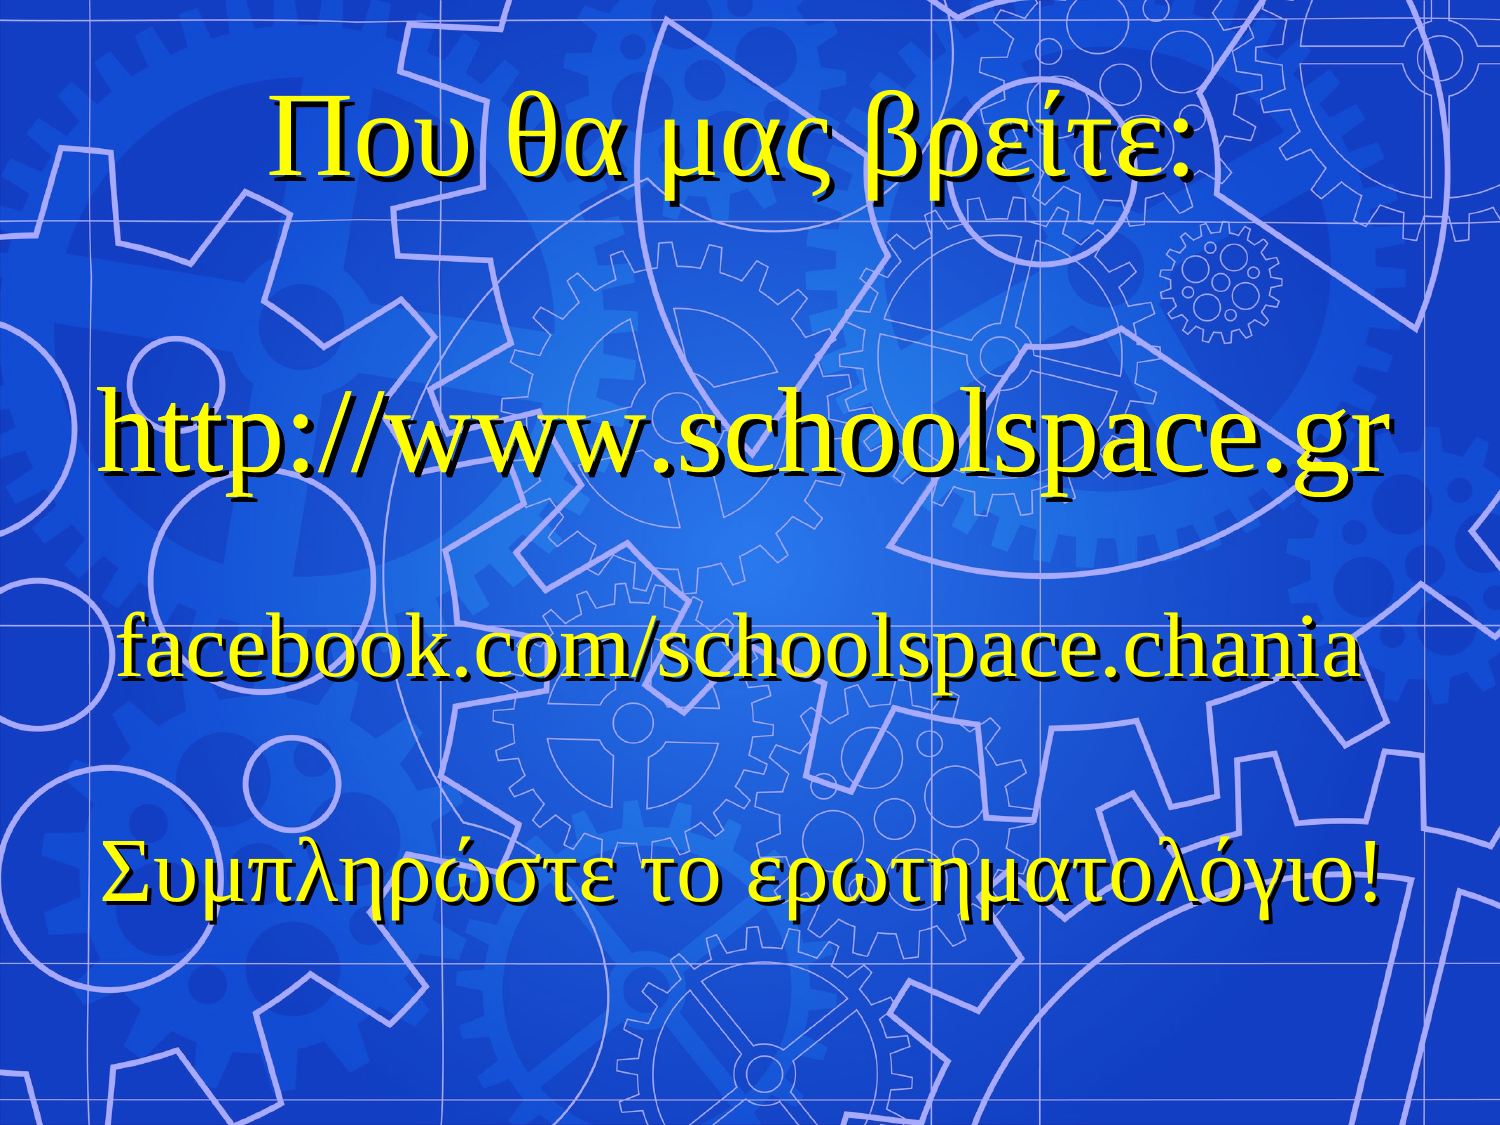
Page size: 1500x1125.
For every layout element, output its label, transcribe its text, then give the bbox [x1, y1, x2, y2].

title facebook.com/schoolspace.chania [54, 519, 1425, 761]
title Συμπληρώστε το ερωτηματολόγιο! [59, 744, 1429, 986]
title Που θα μας βρείτε: [95, 6, 1371, 249]
title http://www.schoolspace.gr [59, 302, 1430, 544]
